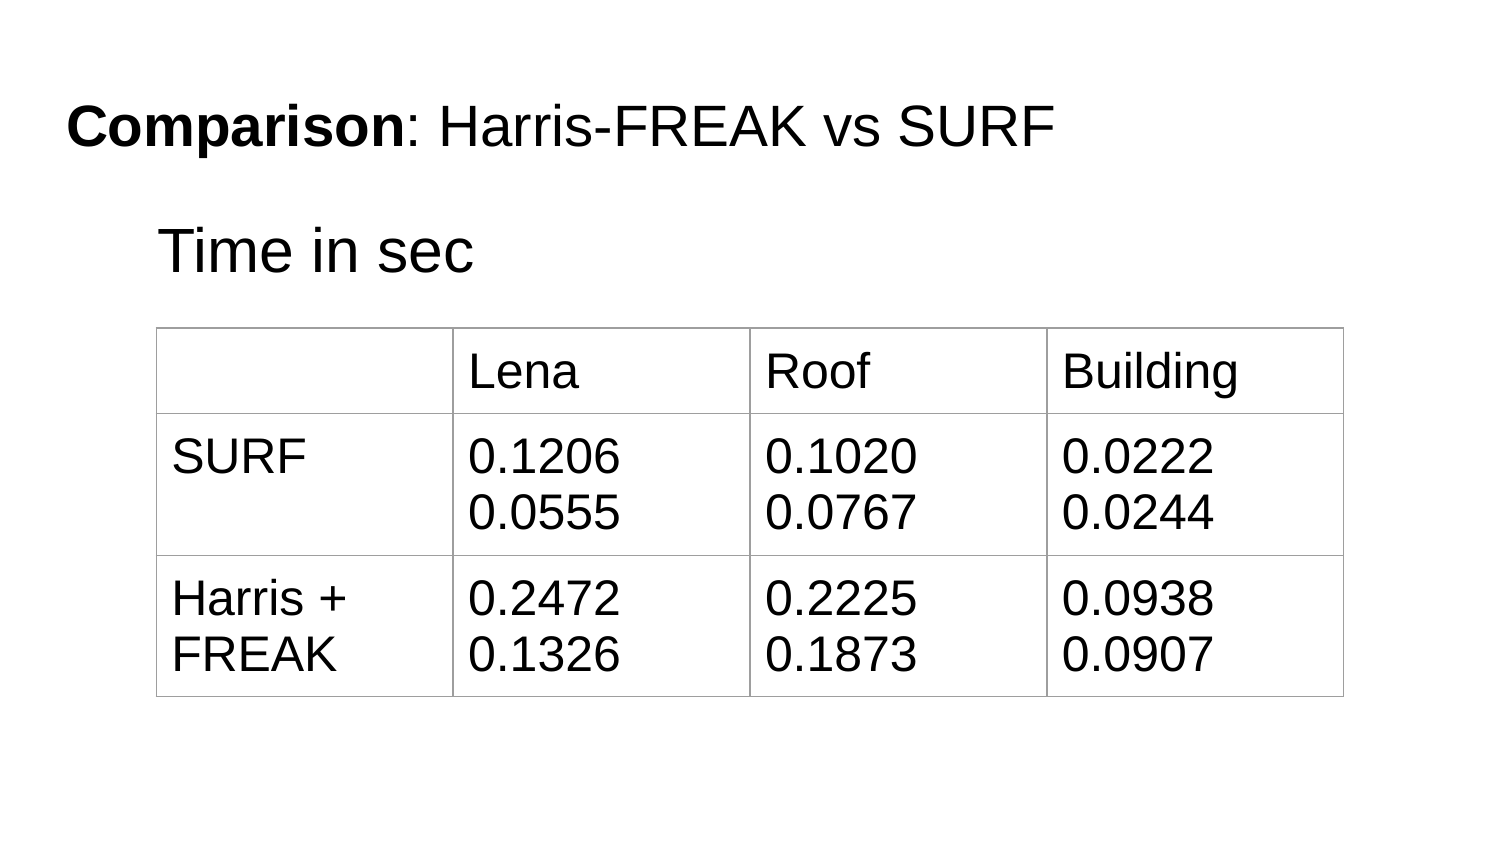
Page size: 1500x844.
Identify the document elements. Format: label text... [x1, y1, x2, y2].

text_box Time in sec [142, 194, 1287, 329]
table_header Building [1048, 329, 1343, 413]
table_cell SURF [157, 414, 452, 555]
table_cell 0.0222 0.0244 [1048, 414, 1343, 555]
table_cell 0.0938 0.0907 [1048, 556, 1343, 696]
table_cell 0.1206 0.0555 [454, 414, 749, 555]
table_header Lena [454, 329, 749, 413]
table_cell 0.2225 0.1873 [751, 556, 1046, 696]
title Comparison: Harris-FREAK vs SURF [51, 72, 1449, 167]
table_cell 0.2472 0.1326 [454, 556, 749, 696]
table_cell Harris + FREAK [157, 556, 452, 696]
table_cell 0.1020 0.0767 [751, 414, 1046, 555]
table_header Roof [751, 329, 1046, 413]
table_header [157, 329, 452, 413]
